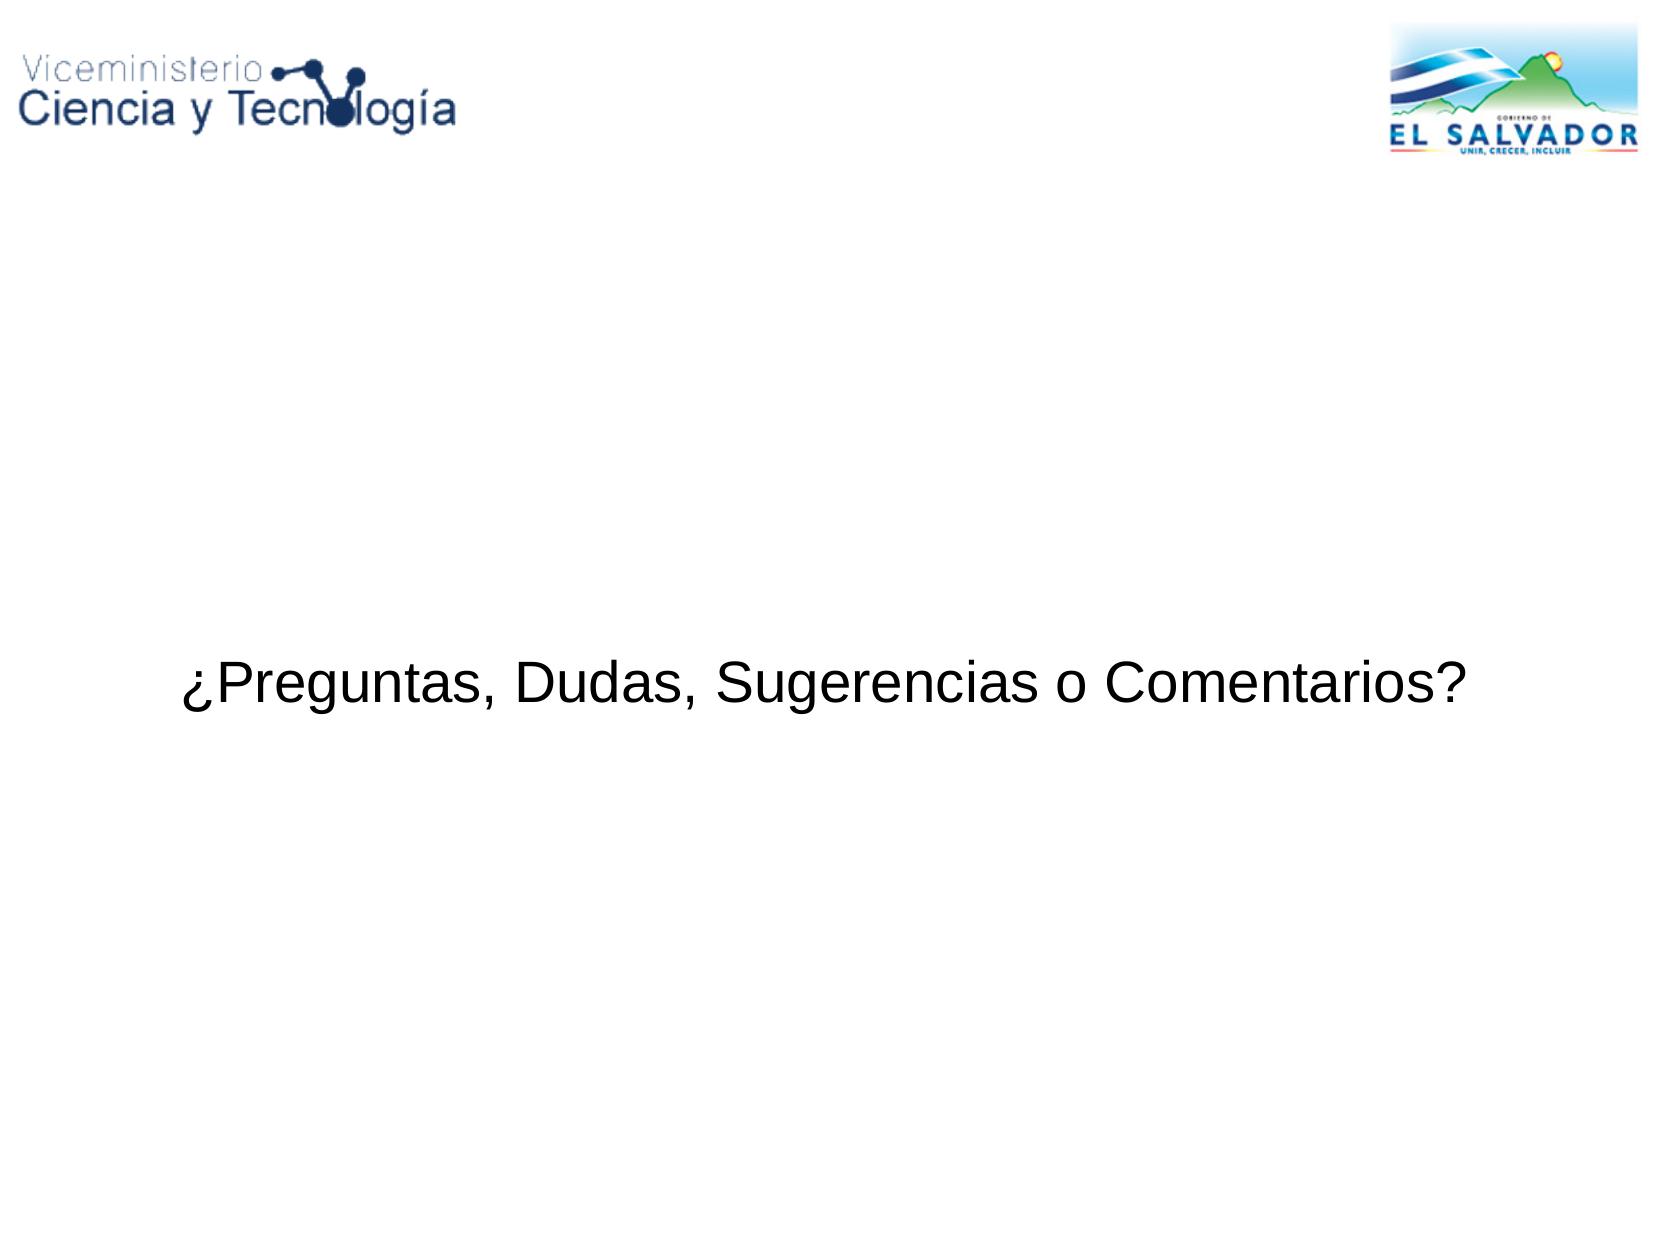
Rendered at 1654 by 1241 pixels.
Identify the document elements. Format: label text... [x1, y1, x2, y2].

picture [1388, 15, 1642, 160]
subtitle ¿Preguntas, Dudas, Sugerencias o Comentarios? [30, 195, 1621, 1171]
picture [11, 17, 475, 162]
